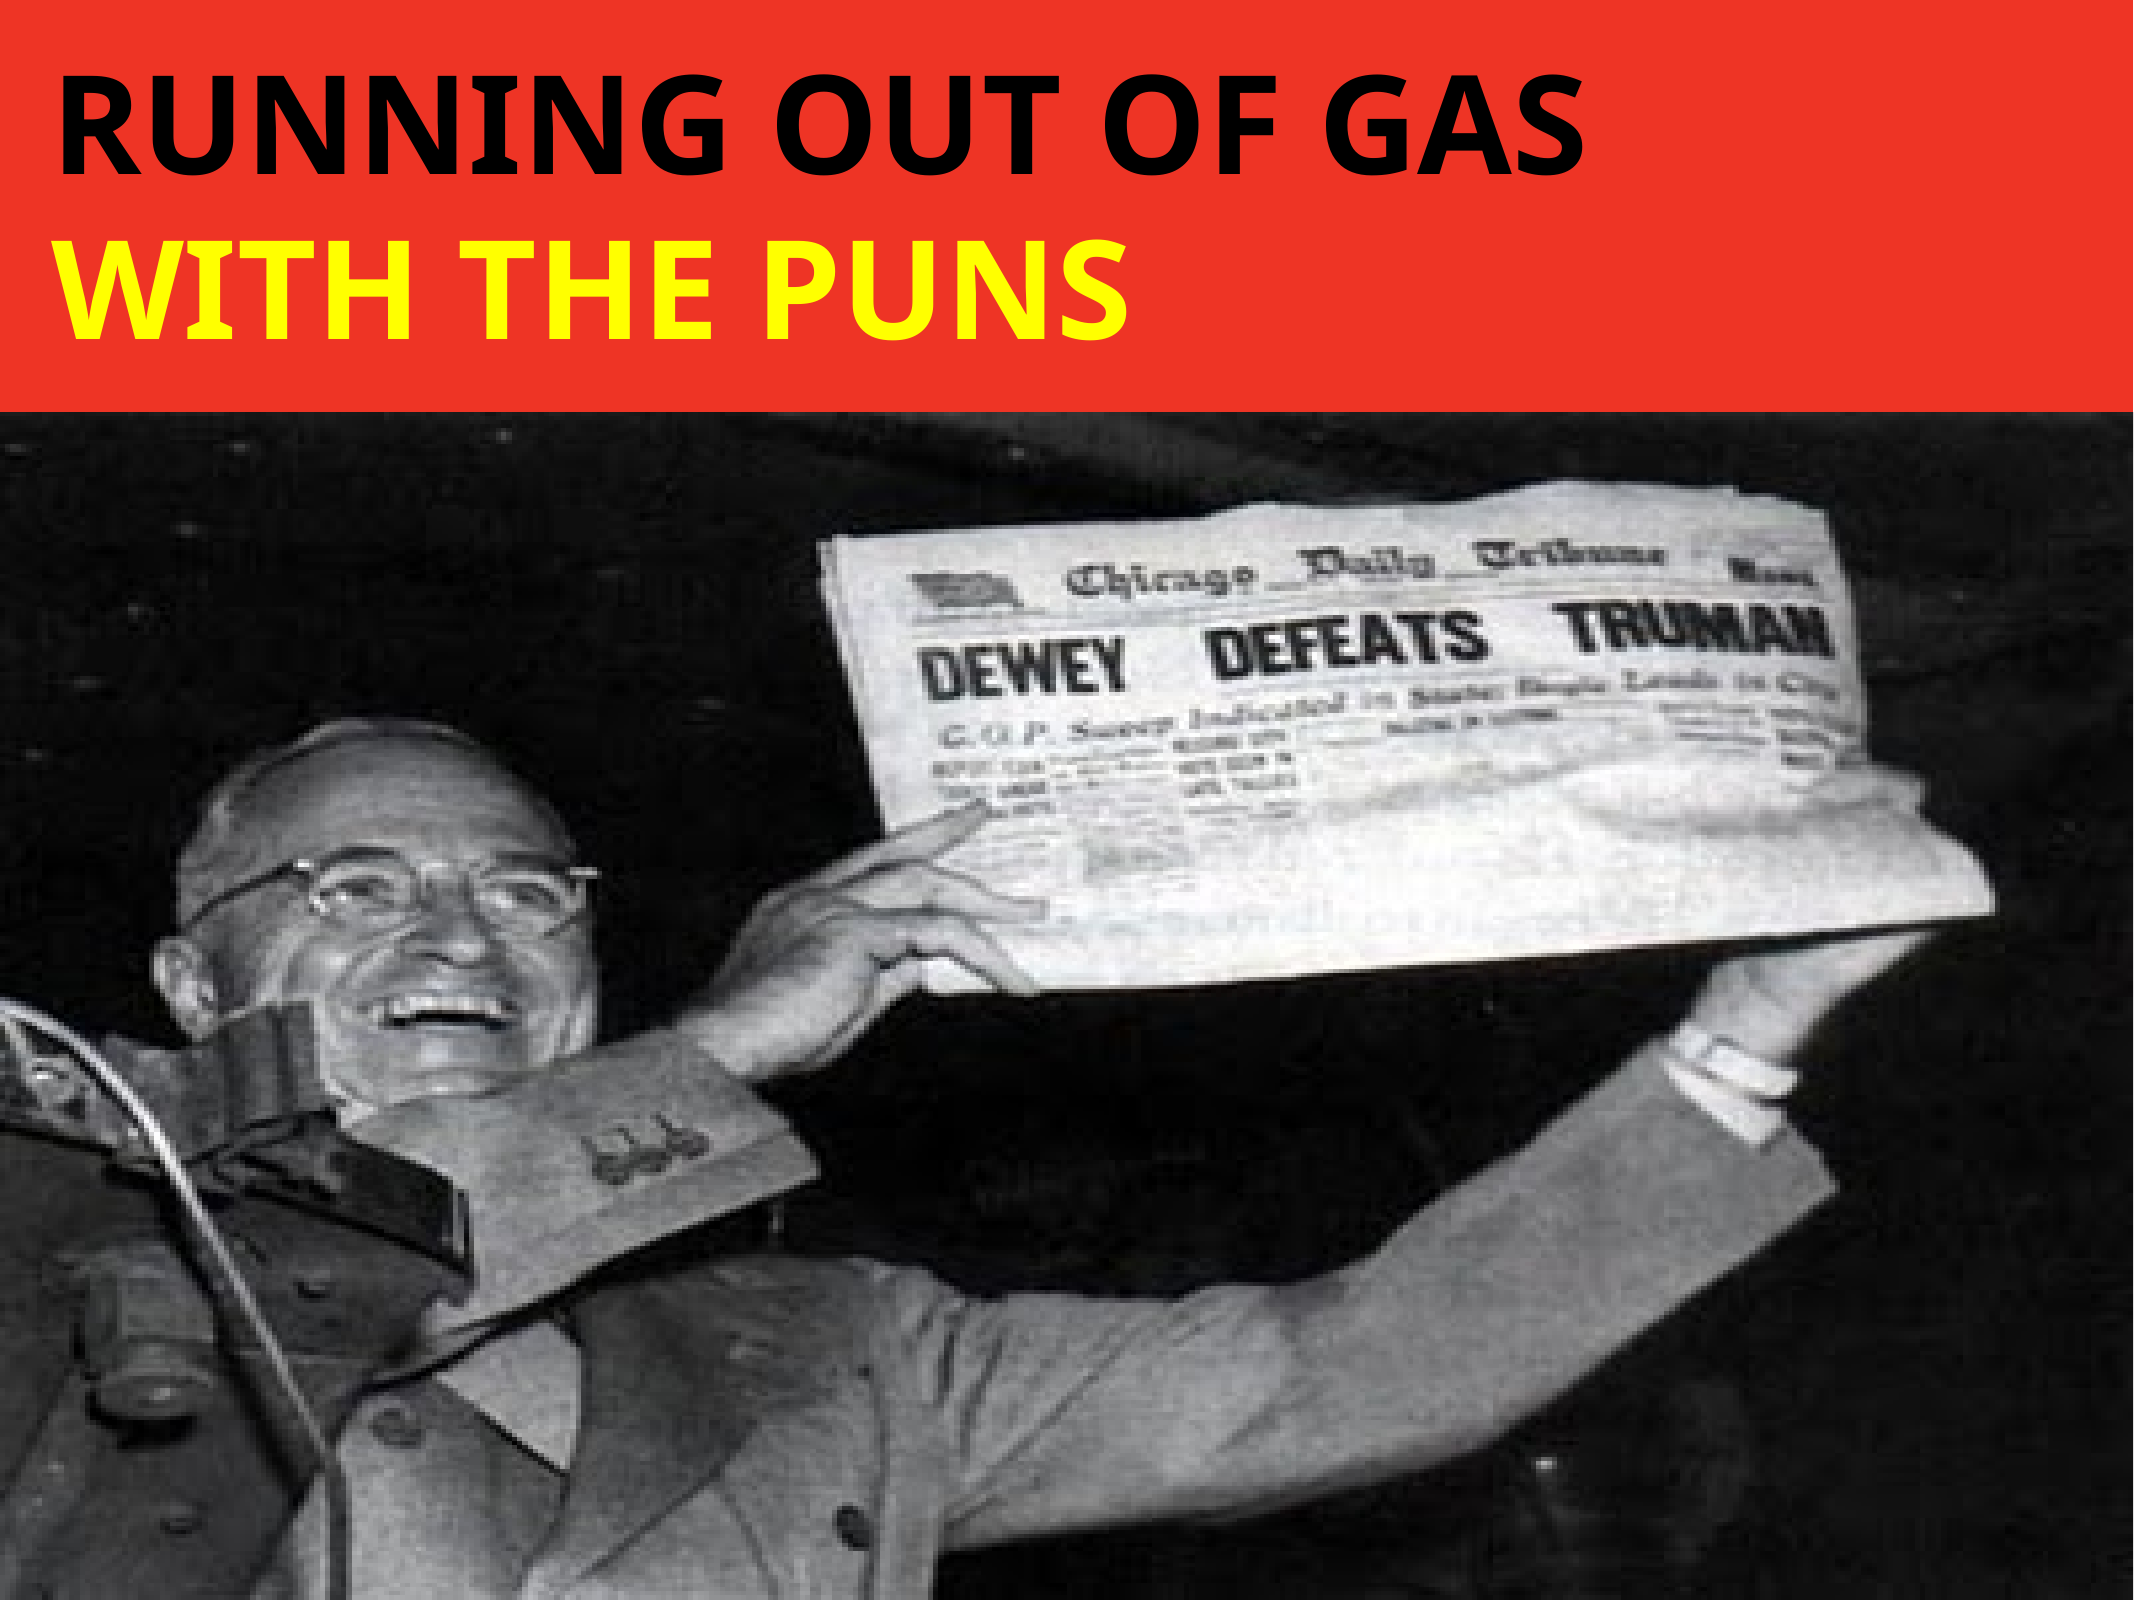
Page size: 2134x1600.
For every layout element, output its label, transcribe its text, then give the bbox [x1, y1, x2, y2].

picture [0, 412, 2134, 1600]
text_box RUNNING OUT OF GAS WITH THE PUNS [41, 37, 2134, 412]
